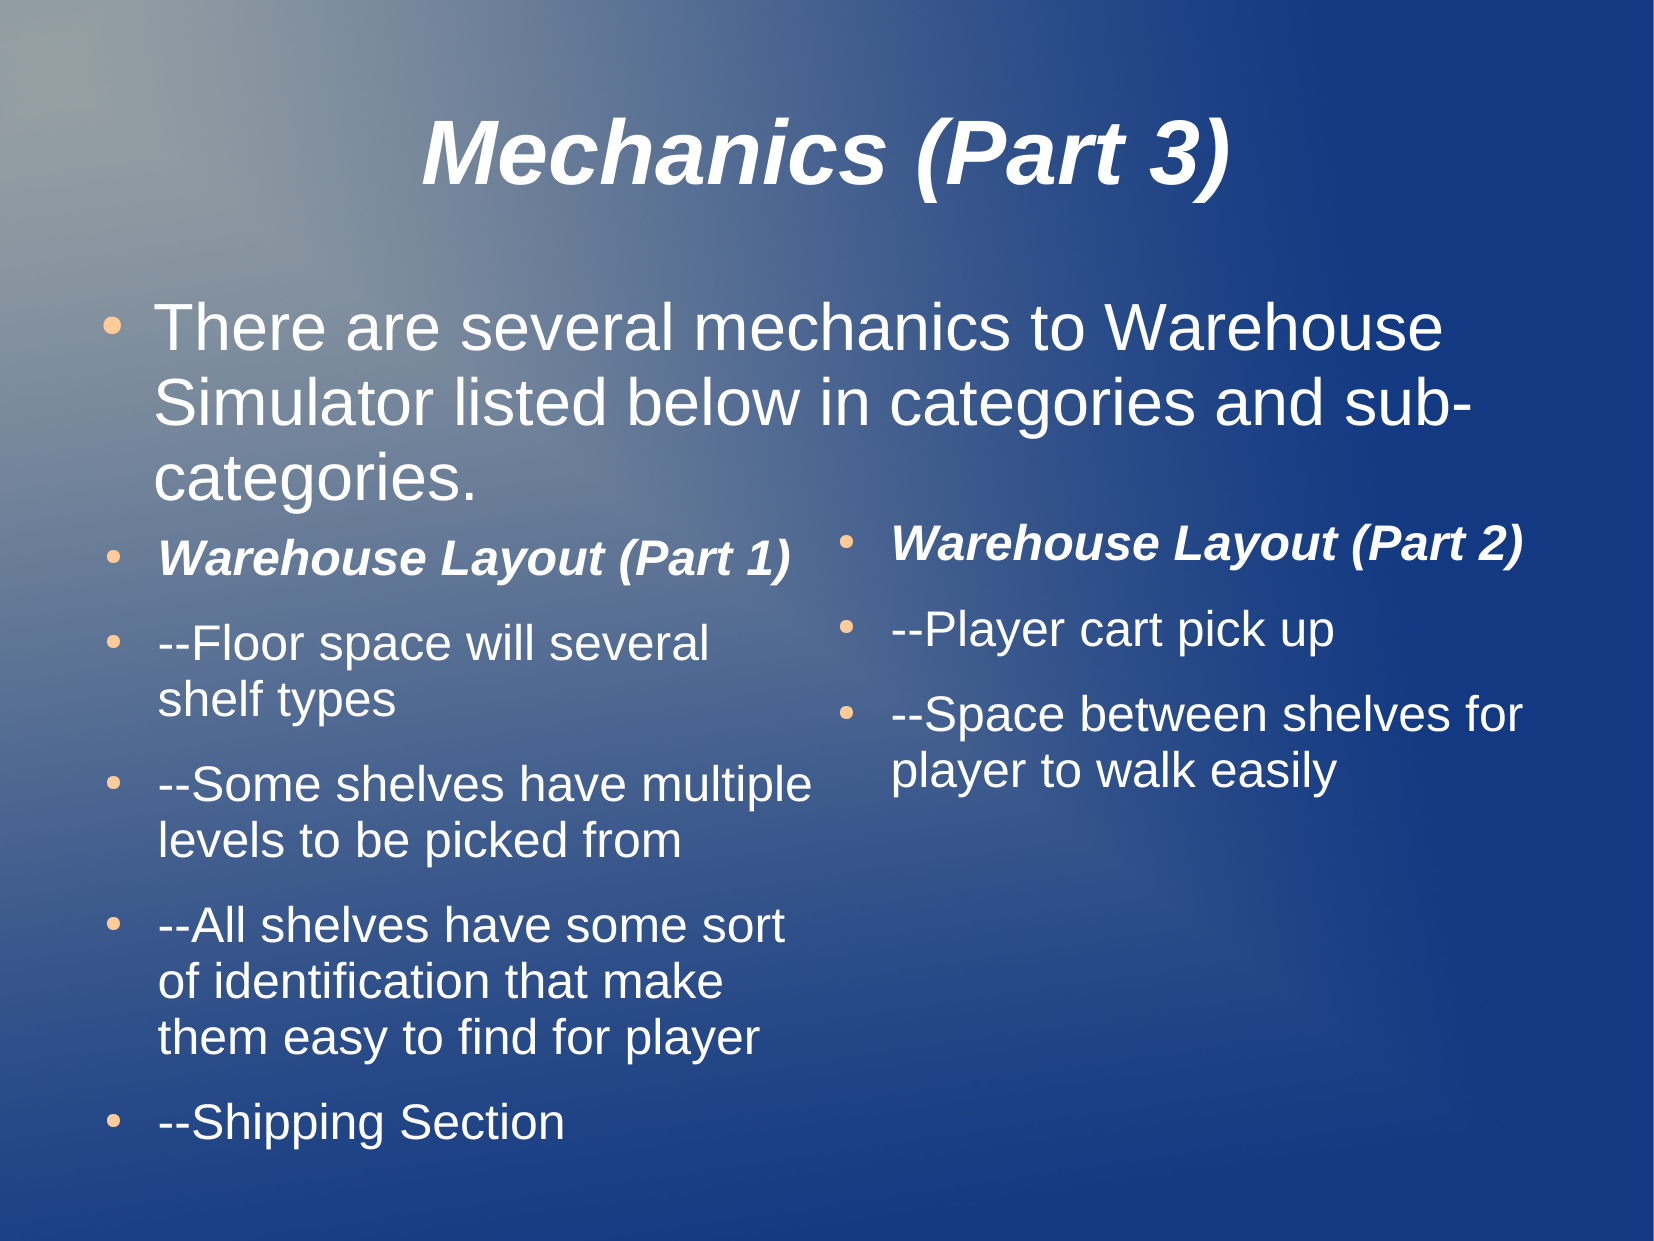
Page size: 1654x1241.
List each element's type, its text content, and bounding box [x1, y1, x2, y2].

picture [0, 0, 1654, 1241]
list Warehouse Layout (Part 1) --Floor space will several shelf types --Some shelves have multiple levels to be picked from --All shelves have some sort of identification that make them easy to find for player --Shipping Section [86, 530, 826, 1201]
list There are several mechanics to Warehouse Simulator listed below in categories and sub-categories. [82, 290, 1571, 526]
list Warehouse Layout (Part 2) --Player cart pick up --Space between shelves for player to walk easily [819, 515, 1558, 1186]
title Mechanics (Part 3) [82, 49, 1571, 257]
